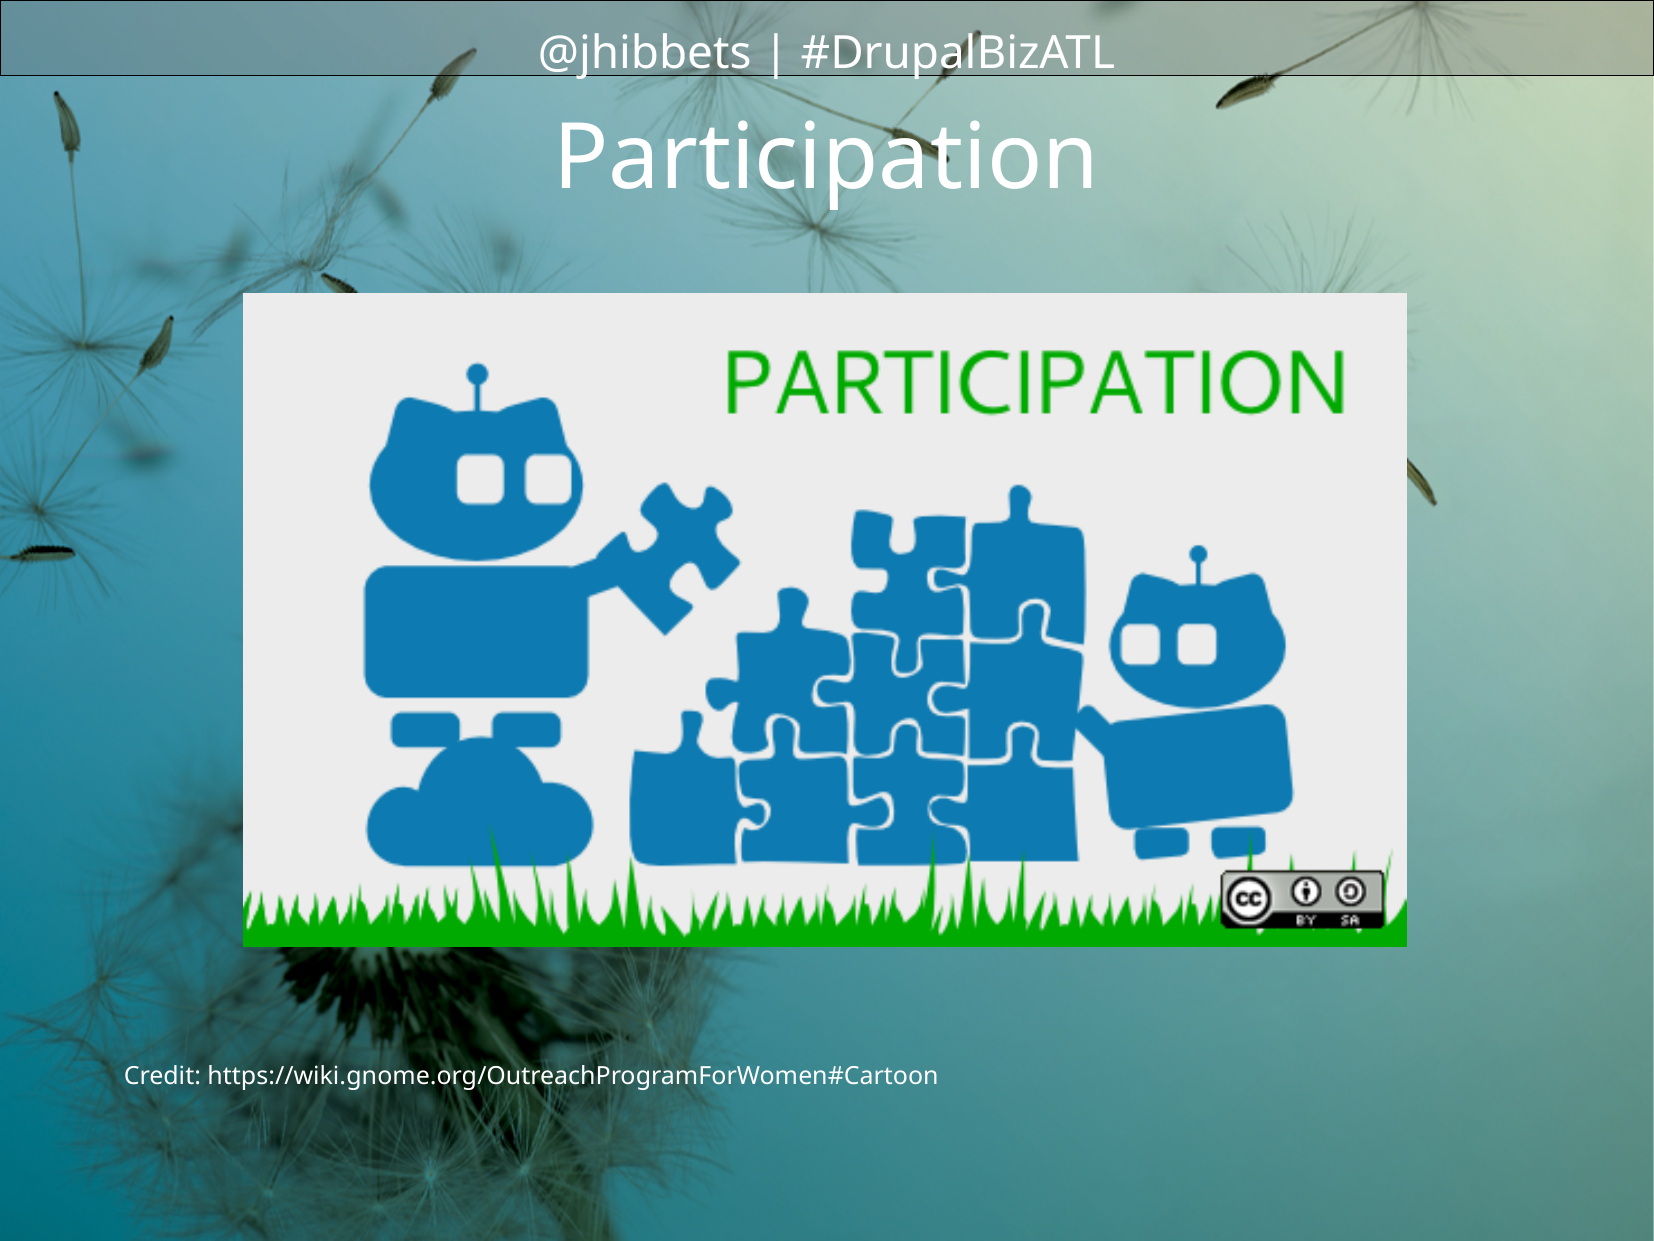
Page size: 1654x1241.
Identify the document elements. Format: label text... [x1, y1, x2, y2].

text_box Credit: https://wiki.gnome.org/OutreachProgramForWomen#Cartoon [109, 1050, 965, 1094]
picture [0, 76, 1654, 1241]
title Participation [82, 49, 1571, 257]
